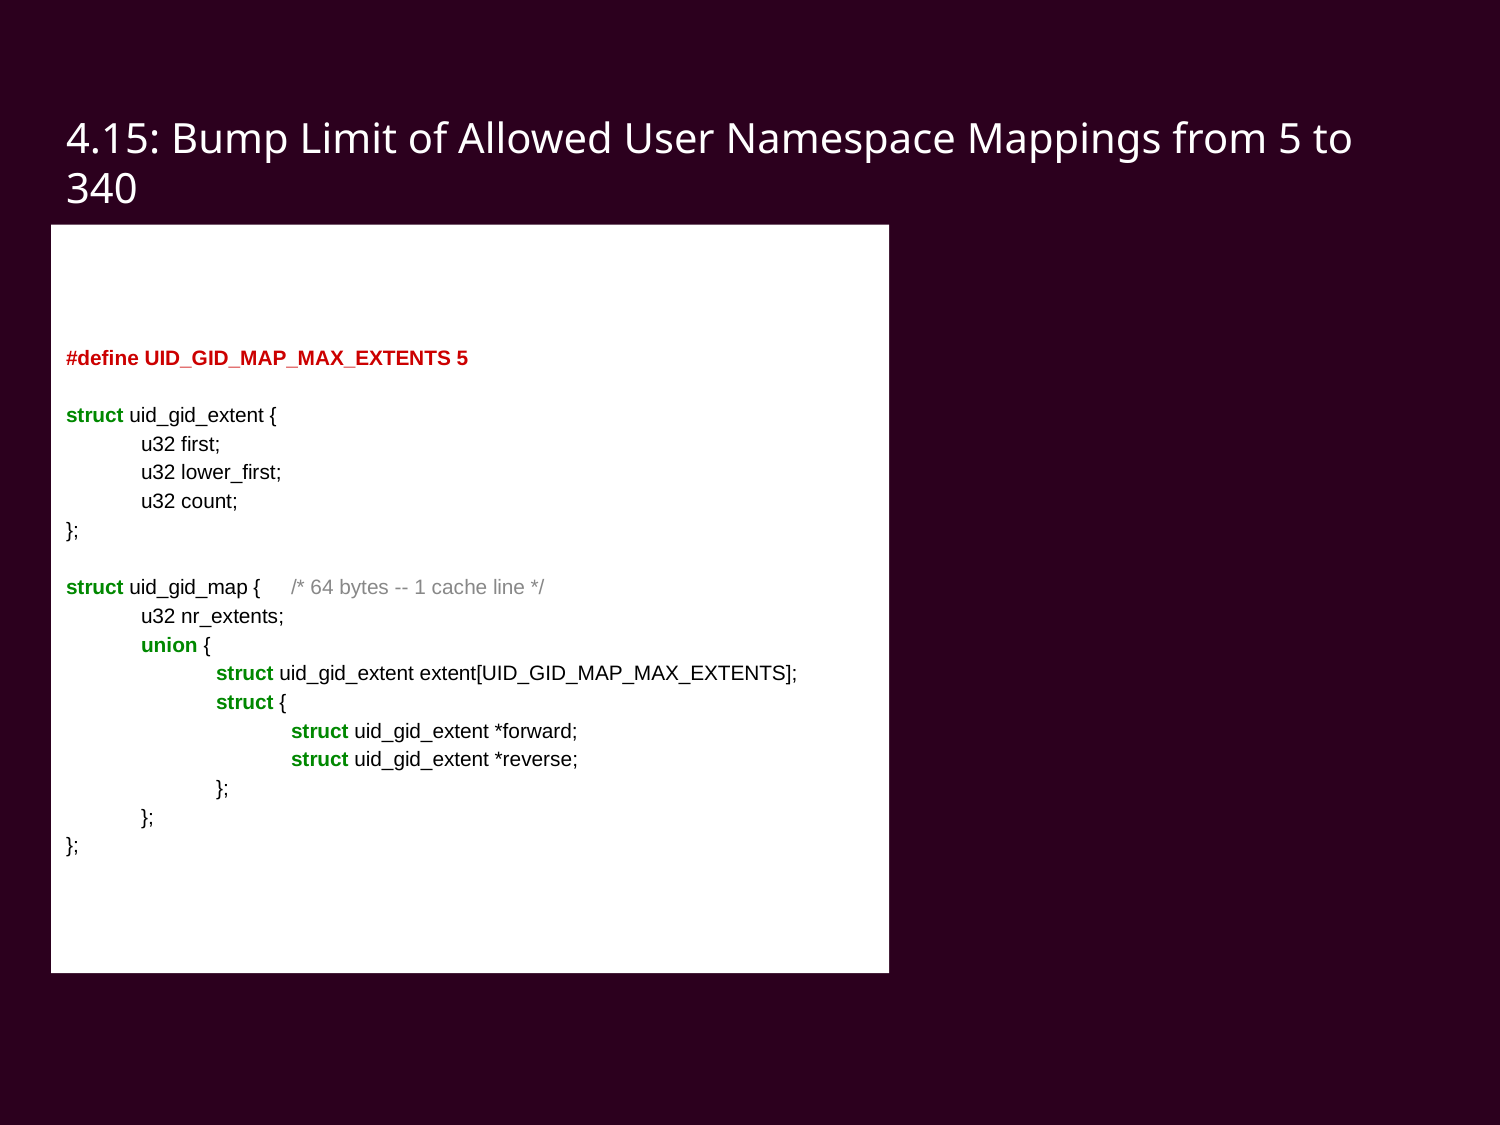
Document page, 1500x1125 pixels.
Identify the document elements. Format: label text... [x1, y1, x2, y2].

text_box #define UID_GID_MAP_MAX_EXTENTS 5 struct uid_gid_extent { u32 first; u32 lower_first; u32 count; }; struct uid_gid_map { /* 64 bytes -- 1 cache line */ u32 nr_extents; union { struct uid_gid_extent extent[UID_GID_MAP_MAX_EXTENTS]; struct { struct uid_gid_extent *forward; struct uid_gid_extent *reverse; }; }; }; [51, 224, 890, 974]
text_box 4.15: Bump Limit of Allowed User Namespace Mappings from 5 to 340 [51, 97, 1449, 223]
